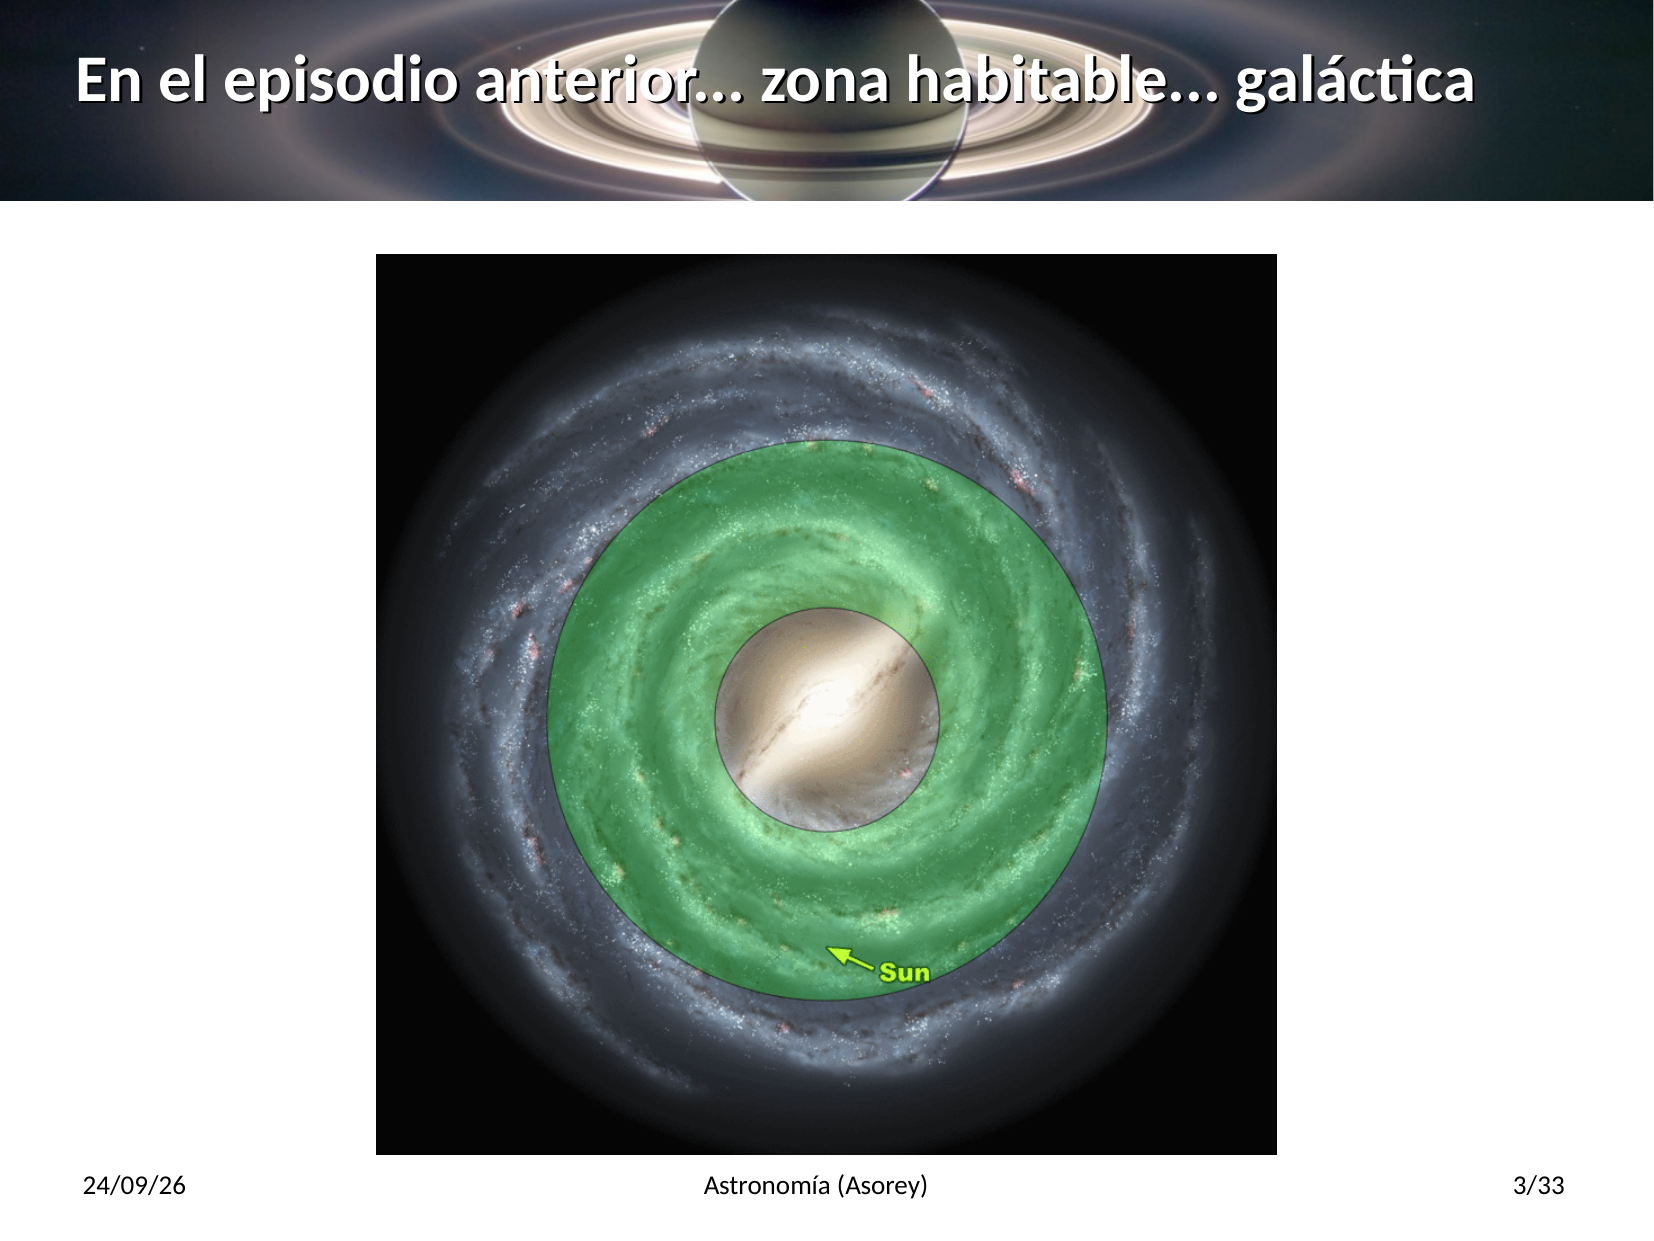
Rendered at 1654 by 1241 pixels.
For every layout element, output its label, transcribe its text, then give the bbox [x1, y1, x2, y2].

title En el episodio anterior... zona habitable... galáctica [75, 19, 1564, 151]
picture [376, 254, 1277, 1156]
picture [0, 0, 1654, 201]
